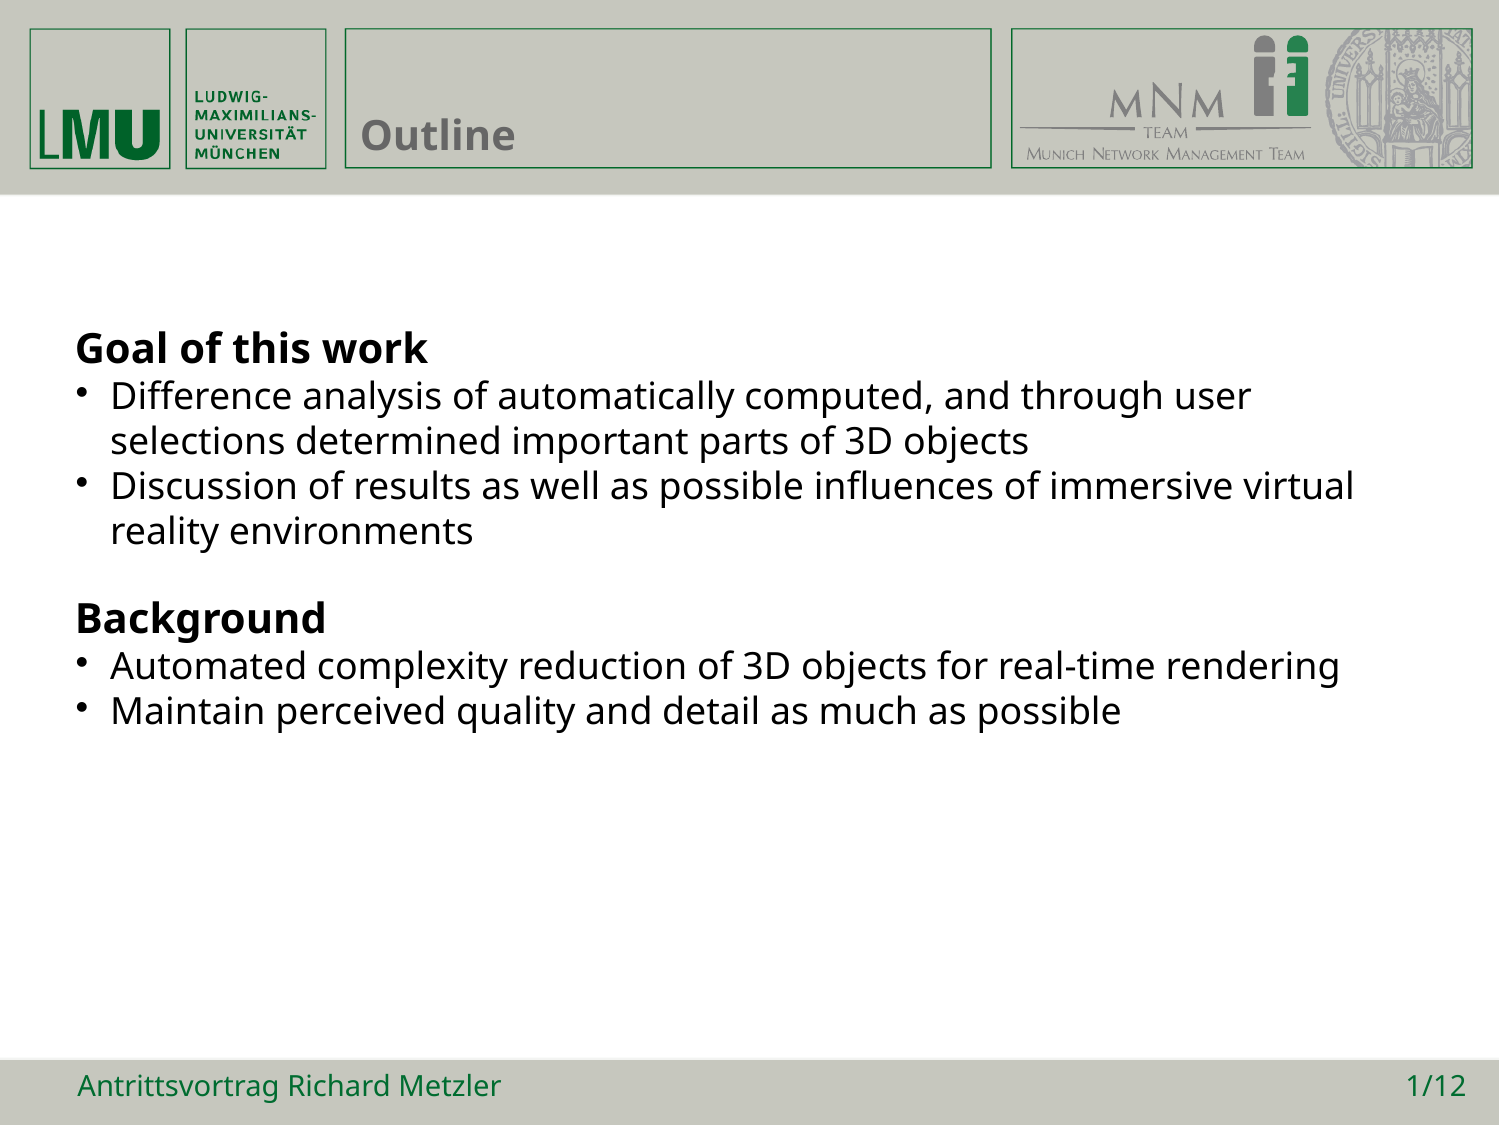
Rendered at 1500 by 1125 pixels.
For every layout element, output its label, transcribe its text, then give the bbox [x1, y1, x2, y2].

text_box Antrittsvortrag Richard Metzler [62, 1059, 1245, 1107]
text_box Outline [345, 101, 986, 165]
picture [0, 1058, 1499, 1125]
text_box Background Automated complexity reduction of 3D objects for real-time rendering Maintain perceived quality and detail as much as possible [59, 584, 1418, 930]
text_box 1/12 [1320, 1059, 1482, 1107]
text_box Goal of this work Difference analysis of automatically computed, and through user selections determined important parts of 3D objects Discussion of results as well as possible influences of immersive virtual reality environments [59, 314, 1418, 555]
picture [0, 0, 1499, 196]
